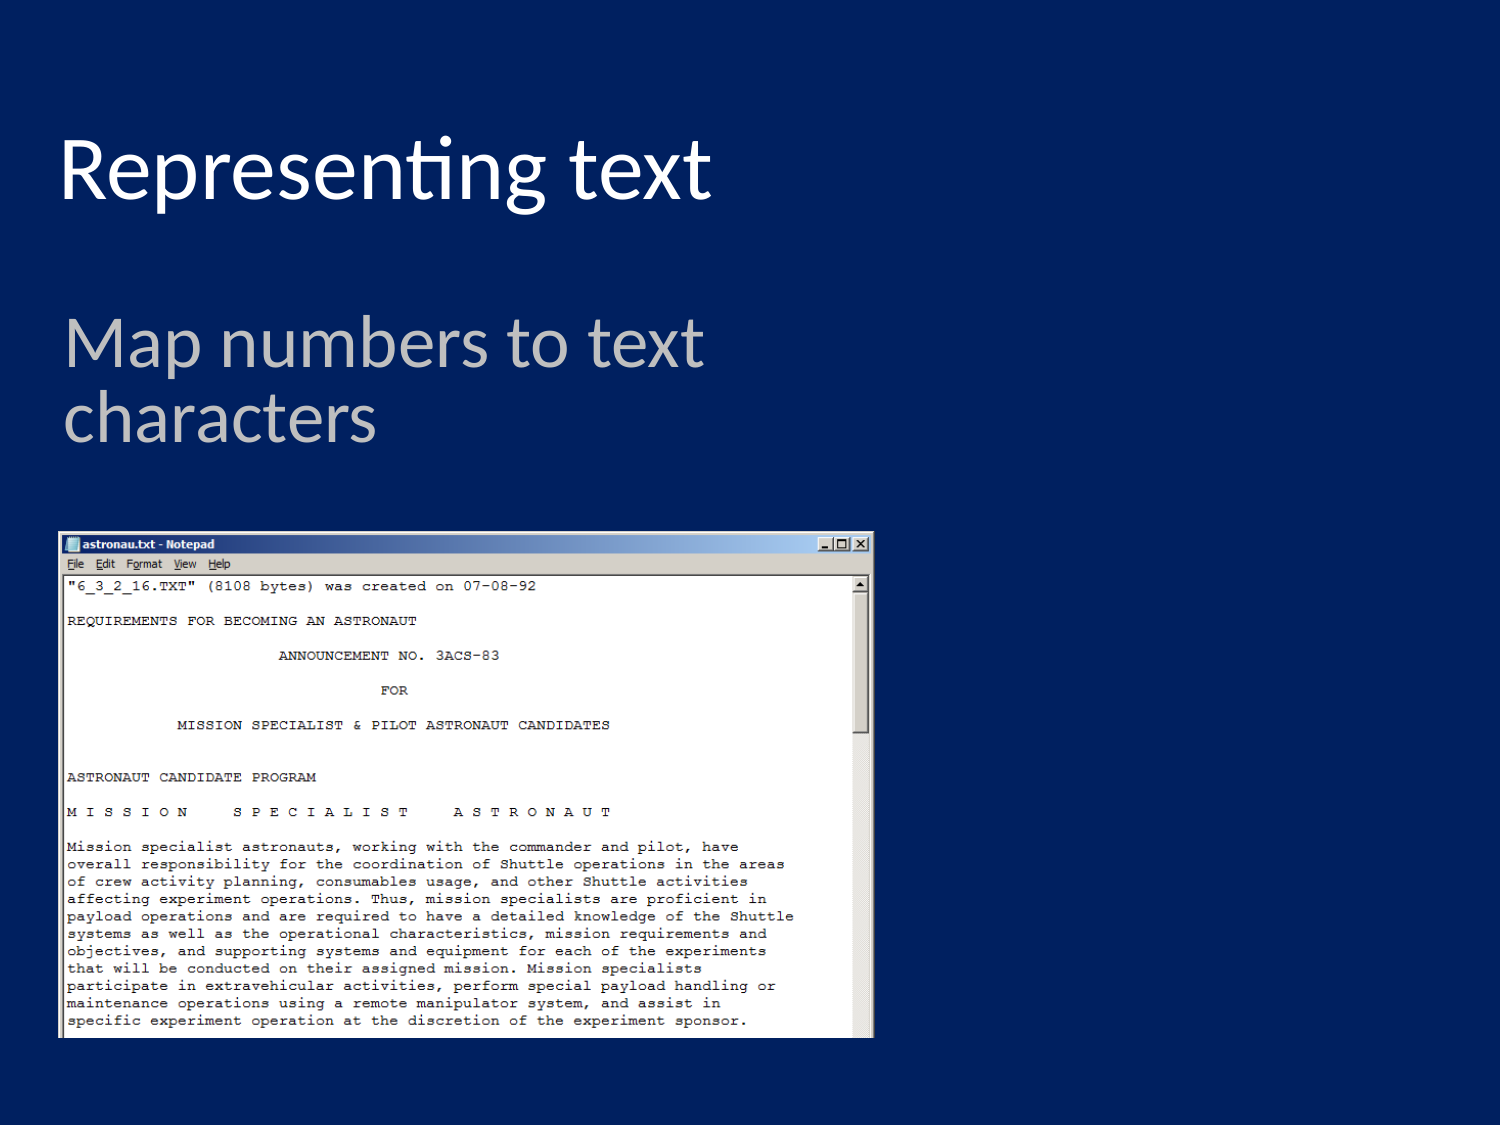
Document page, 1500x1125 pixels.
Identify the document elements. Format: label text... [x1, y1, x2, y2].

text_box Map numbers to text characters [48, 303, 1036, 1075]
text_box Representing text [43, 100, 1071, 226]
